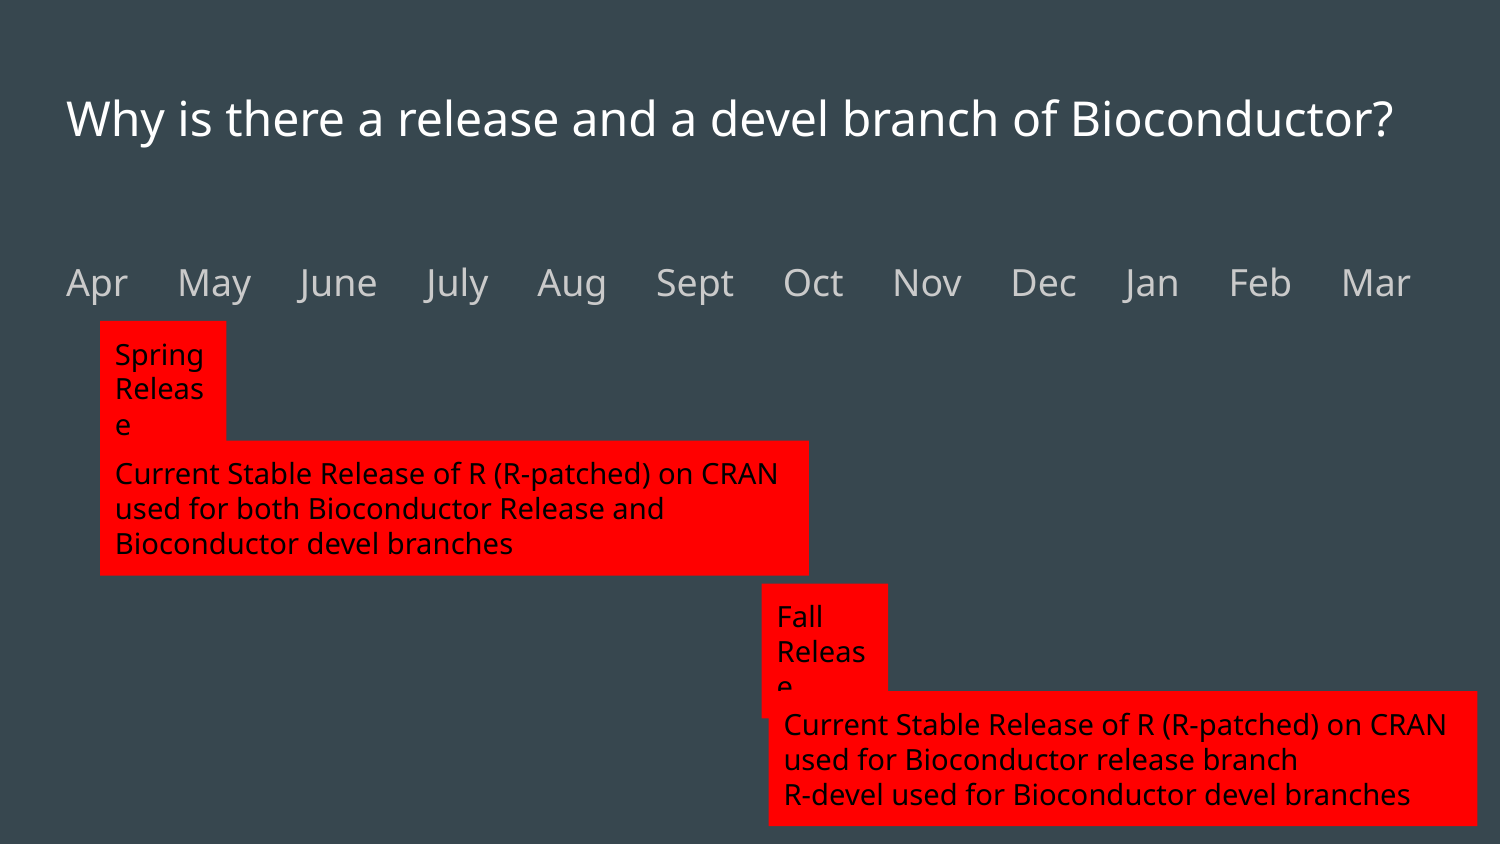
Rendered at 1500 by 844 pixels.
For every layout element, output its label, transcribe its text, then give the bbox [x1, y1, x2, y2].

title Why is there a release and a devel branch of Bioconductor? [51, 72, 1449, 166]
text_box Spring Release [100, 320, 227, 456]
text_box Current Stable Release of R (R-patched) on CRAN used for both Bioconductor Release and Bioconductor devel branches [100, 440, 809, 576]
text_box Current Stable Release of R (R-patched) on CRAN used for Bioconductor release branch R-devel used for Bioconductor devel branches [768, 691, 1478, 827]
text_box Fall Release [761, 583, 889, 719]
list Apr May June July Aug Sept Oct Nov Dec Jan Feb Mar [51, 166, 1449, 769]
